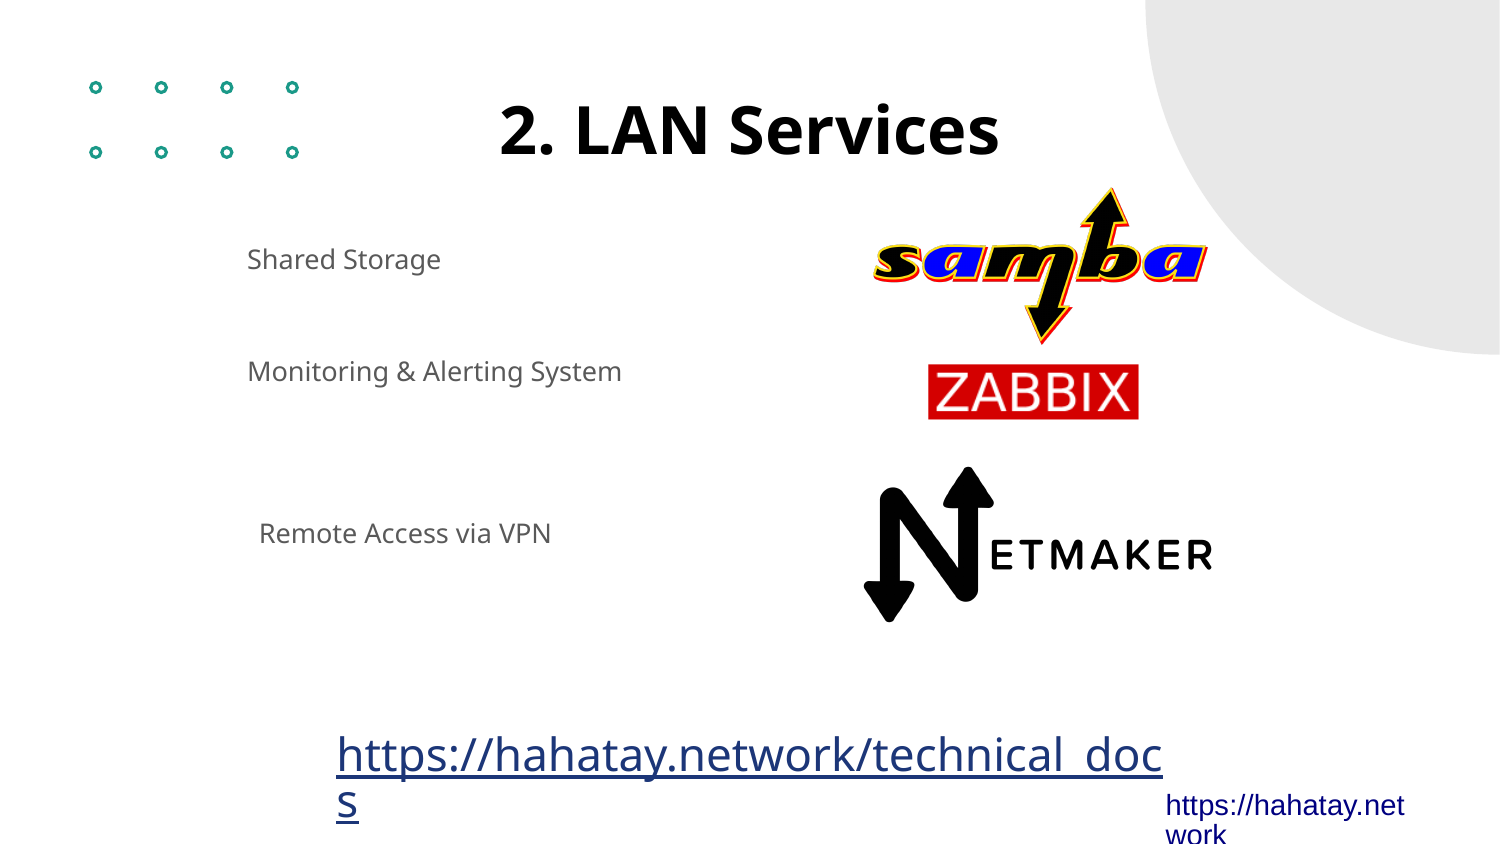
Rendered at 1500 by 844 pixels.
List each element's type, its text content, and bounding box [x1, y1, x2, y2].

picture [833, 347, 1248, 649]
text_box Shared Storage [232, 227, 632, 306]
text_box Monitoring & Alerting System [232, 339, 700, 449]
picture [873, 187, 1208, 345]
text_box https://hahatay.network/technical_docs [321, 710, 1179, 814]
title 2. LAN Services [116, 72, 1383, 167]
text_box Remote Access via VPN [244, 501, 712, 611]
